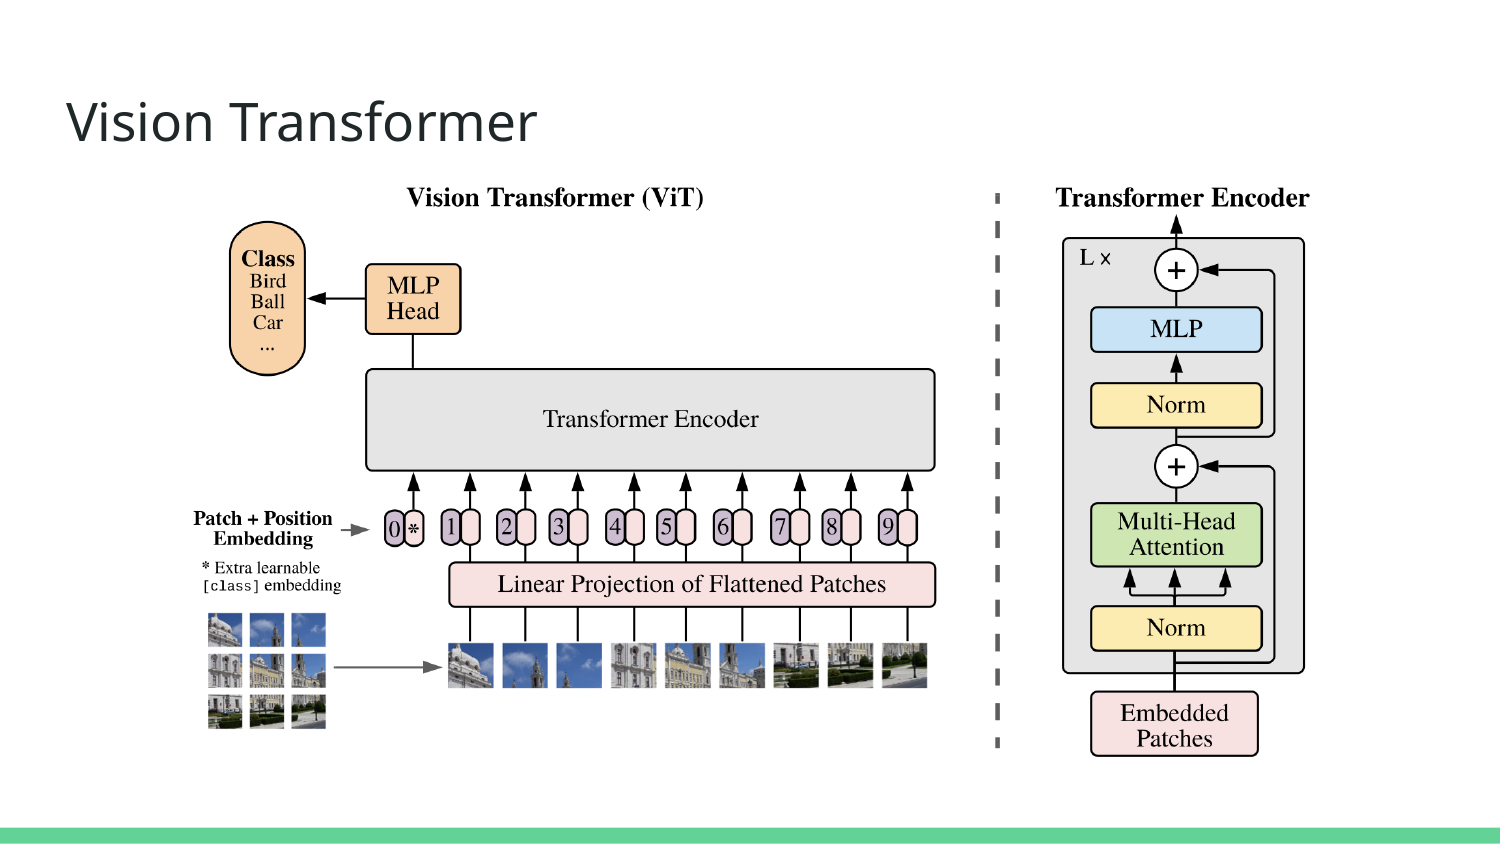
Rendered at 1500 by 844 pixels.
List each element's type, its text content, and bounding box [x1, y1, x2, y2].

picture [168, 166, 1332, 794]
title Vision Transformer [51, 72, 1449, 167]
